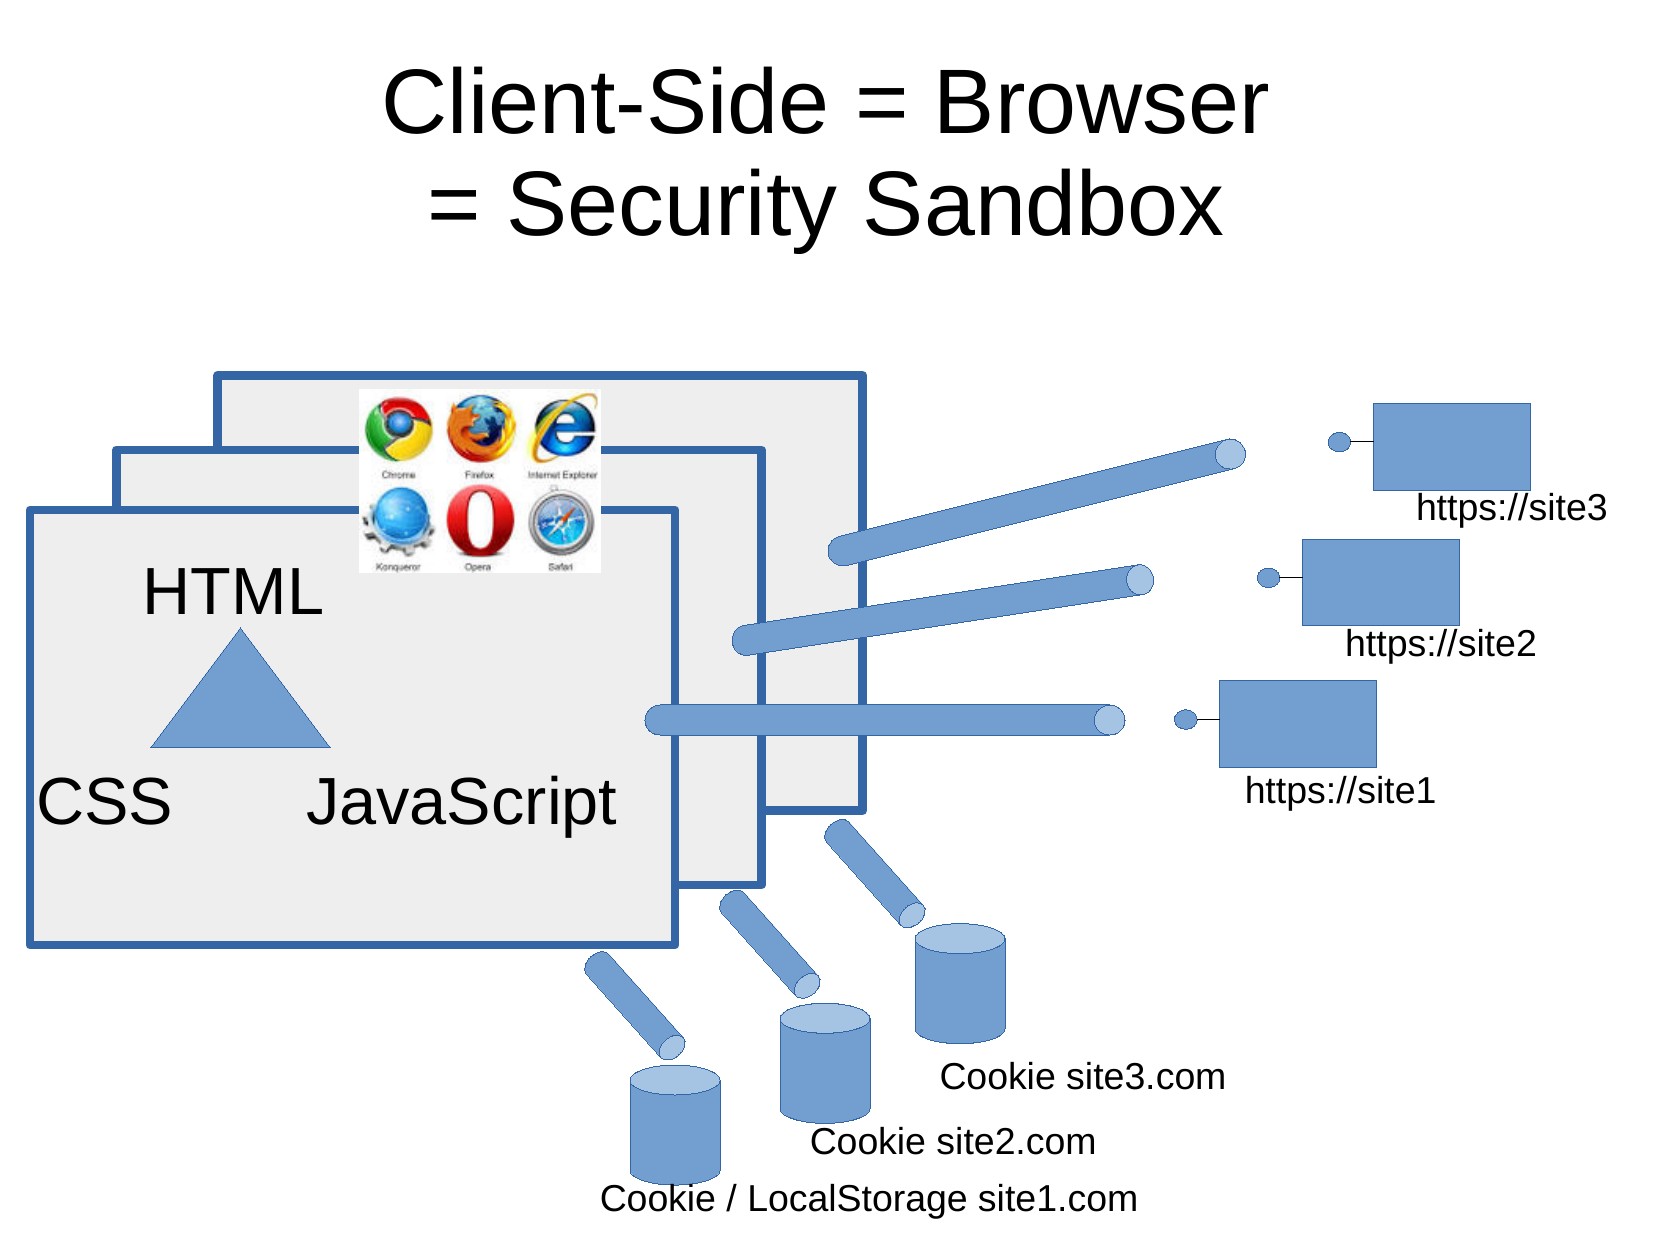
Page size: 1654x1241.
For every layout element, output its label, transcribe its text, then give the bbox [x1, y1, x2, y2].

text_box [780, 1019, 871, 1120]
text_box https://site1 [1230, 762, 1452, 820]
text_box CSS [21, 756, 198, 847]
text_box JavaScript [291, 756, 652, 847]
text_box [1373, 403, 1531, 491]
text_box [1302, 539, 1460, 626]
text_box https://site2 [1330, 614, 1552, 672]
title Client-Side = Browser = Security Sandbox [82, 49, 1571, 257]
text_box [719, 890, 817, 995]
text_box [584, 951, 683, 1057]
text_box [824, 819, 923, 925]
text_box Cookie site3.com [924, 1048, 1242, 1106]
text_box Cookie / LocalStorage site1.com [585, 1170, 1154, 1227]
text_box [1328, 432, 1351, 452]
text_box [30, 375, 1230, 946]
text_box [1219, 680, 1377, 768]
text_box https://site3 [1401, 478, 1623, 536]
text_box [915, 939, 1006, 1044]
text_box Cookie site2.com [795, 1113, 1112, 1171]
text_box [1257, 568, 1280, 588]
text_box HTML [128, 546, 380, 637]
picture [359, 389, 601, 573]
text_box [1174, 709, 1198, 730]
text_box [630, 1081, 721, 1170]
